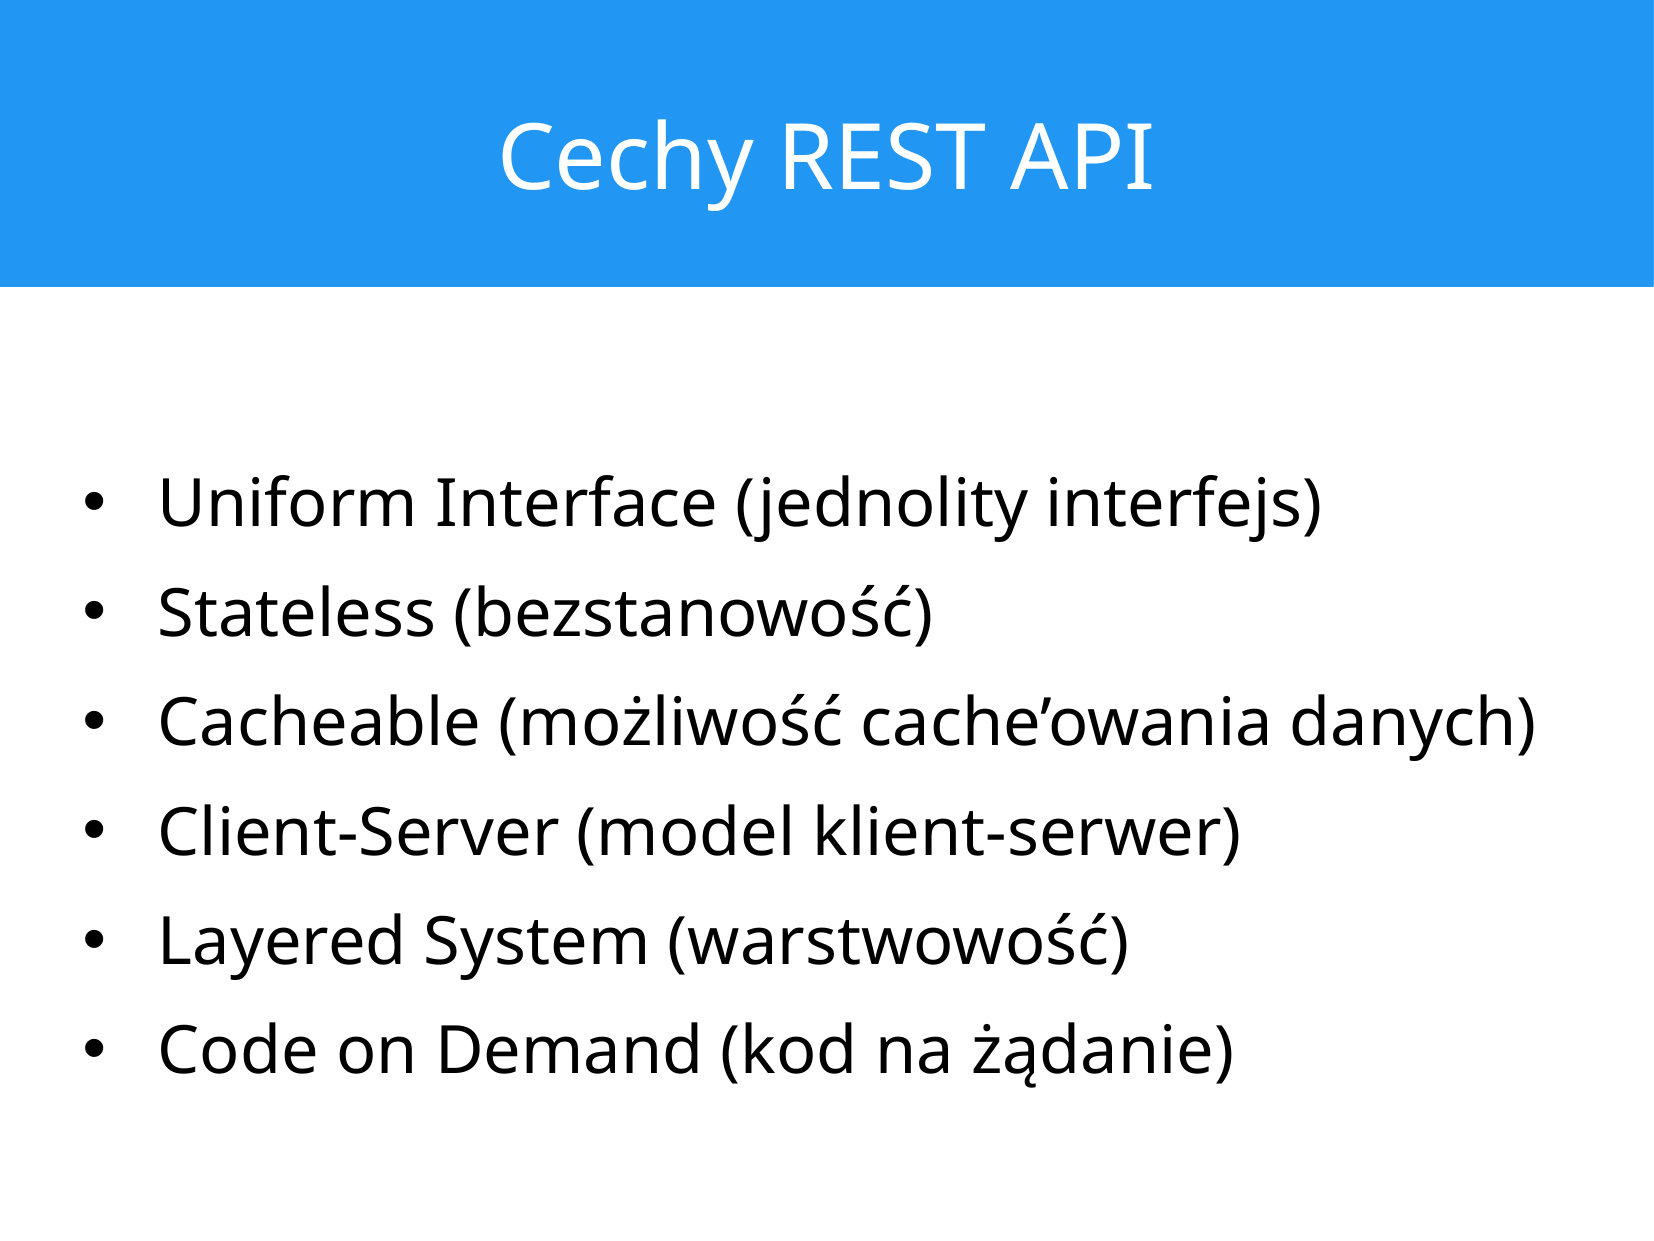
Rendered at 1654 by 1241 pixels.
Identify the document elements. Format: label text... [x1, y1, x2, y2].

title Cechy REST API [82, 97, 1571, 209]
list Uniform Interface (jednolity interfejs) Stateless (bezstanowość) Cacheable (możliwość cache’owania danych) Client-Server (model klient-serwer) Layered System (warstwowość) Code on Demand (kod na żądanie) [82, 457, 1571, 1090]
